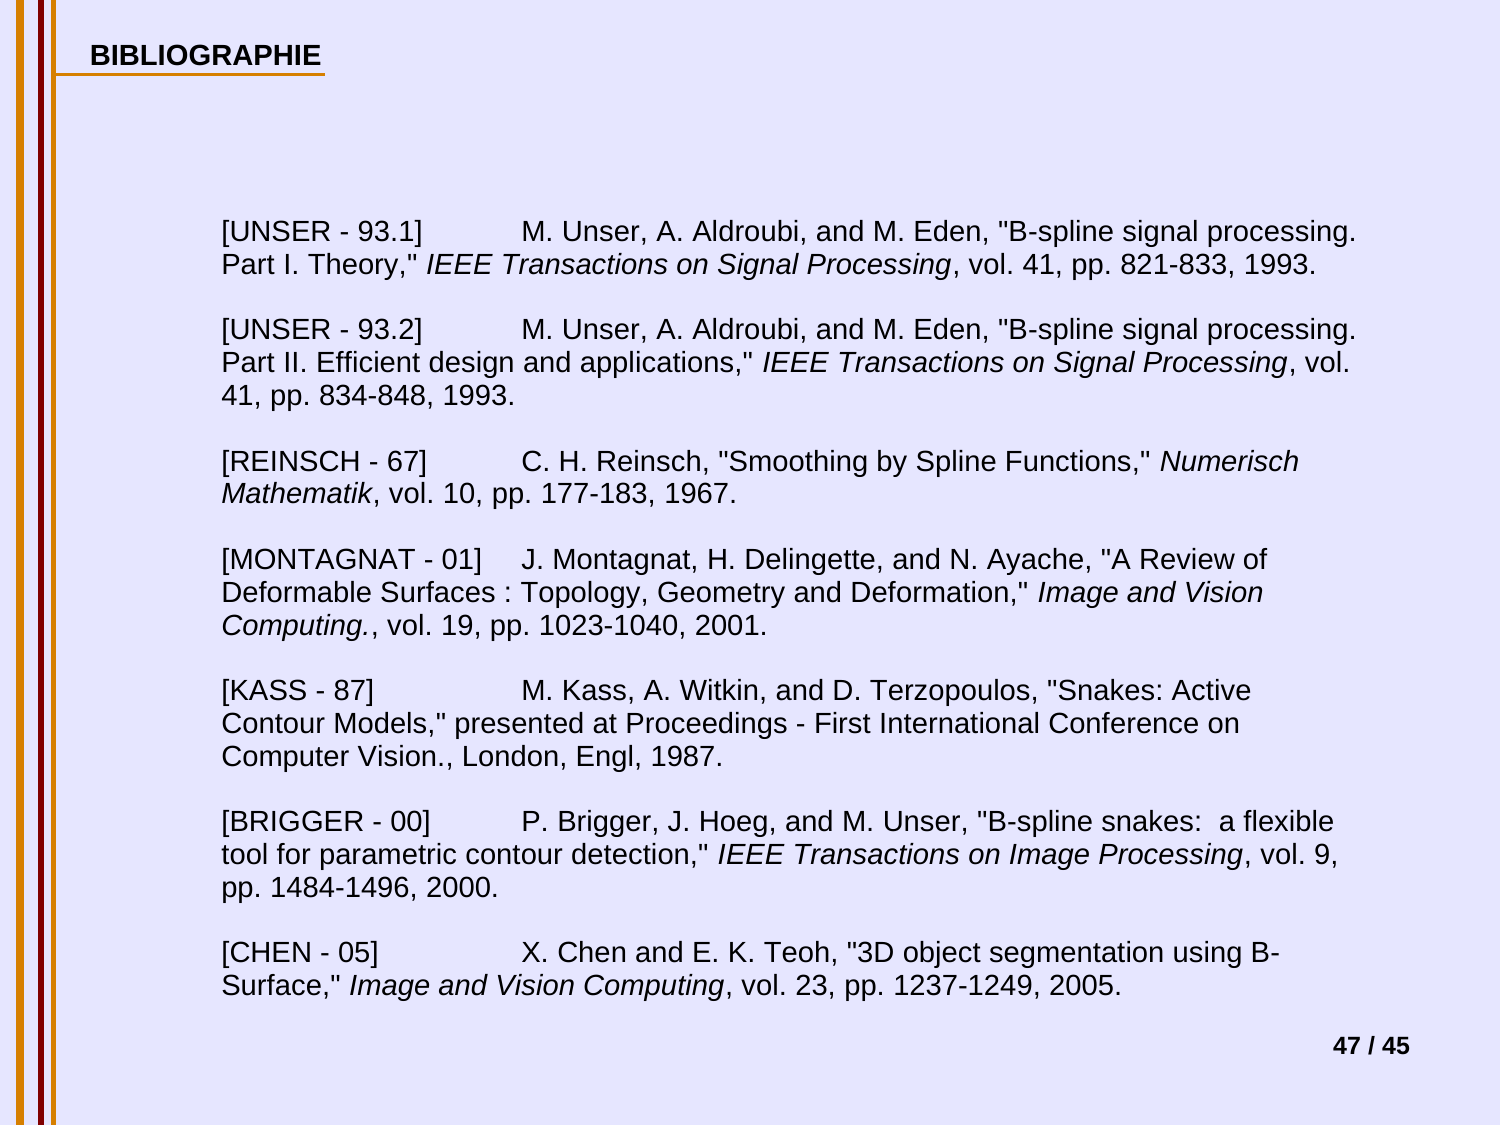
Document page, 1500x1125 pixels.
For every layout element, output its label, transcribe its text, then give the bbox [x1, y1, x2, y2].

text_box [UNSER - 93.1] M. Unser, A. Aldroubi, and M. Eden, "B-spline signal processing. Part I. Theory," IEEE Transactions on Signal Processing, vol. 41, pp. 821-833, 1993. [UNSER - 93.2] M. Unser, A. Aldroubi, and M. Eden, "B-spline signal processing. Part II. Efficient design and applications," IEEE Transactions on Signal Processing, vol. 41, pp. 834-848, 1993. [REINSCH - 67] C. H. Reinsch, "Smoothing by Spline Functions," Numerisch Mathematik, vol. 10, pp. 177-183, 1967. [MONTAGNAT - 01] J. Montagnat, H. Delingette, and N. Ayache, "A Review of Deformable Surfaces : Topology, Geometry and Deformation," Image and Vision Computing., vol. 19, pp. 1023-1040, 2001. [KASS - 87] M. Kass, A. Witkin, and D. Terzopoulos, "Snakes: Active Contour Models," presented at Proceedings - First International Conference on Computer Vision., London, Engl, 1987. [BRIGGER - 00] P. Brigger, J. Hoeg, and M. Unser, "B-spline snakes: a flexible tool for parametric contour detection," IEEE Transactions on Image Processing, vol. 9, pp. 1484-1496, 2000. [CHEN - 05] X. Chen and E. K. Teoh, "3D object segmentation using B-Surface," Image and Vision Computing, vol. 23, pp. 1237-1249, 2005. [206, 207, 1377, 1010]
text_box BIBLIOGRAPHIE [74, 33, 857, 79]
